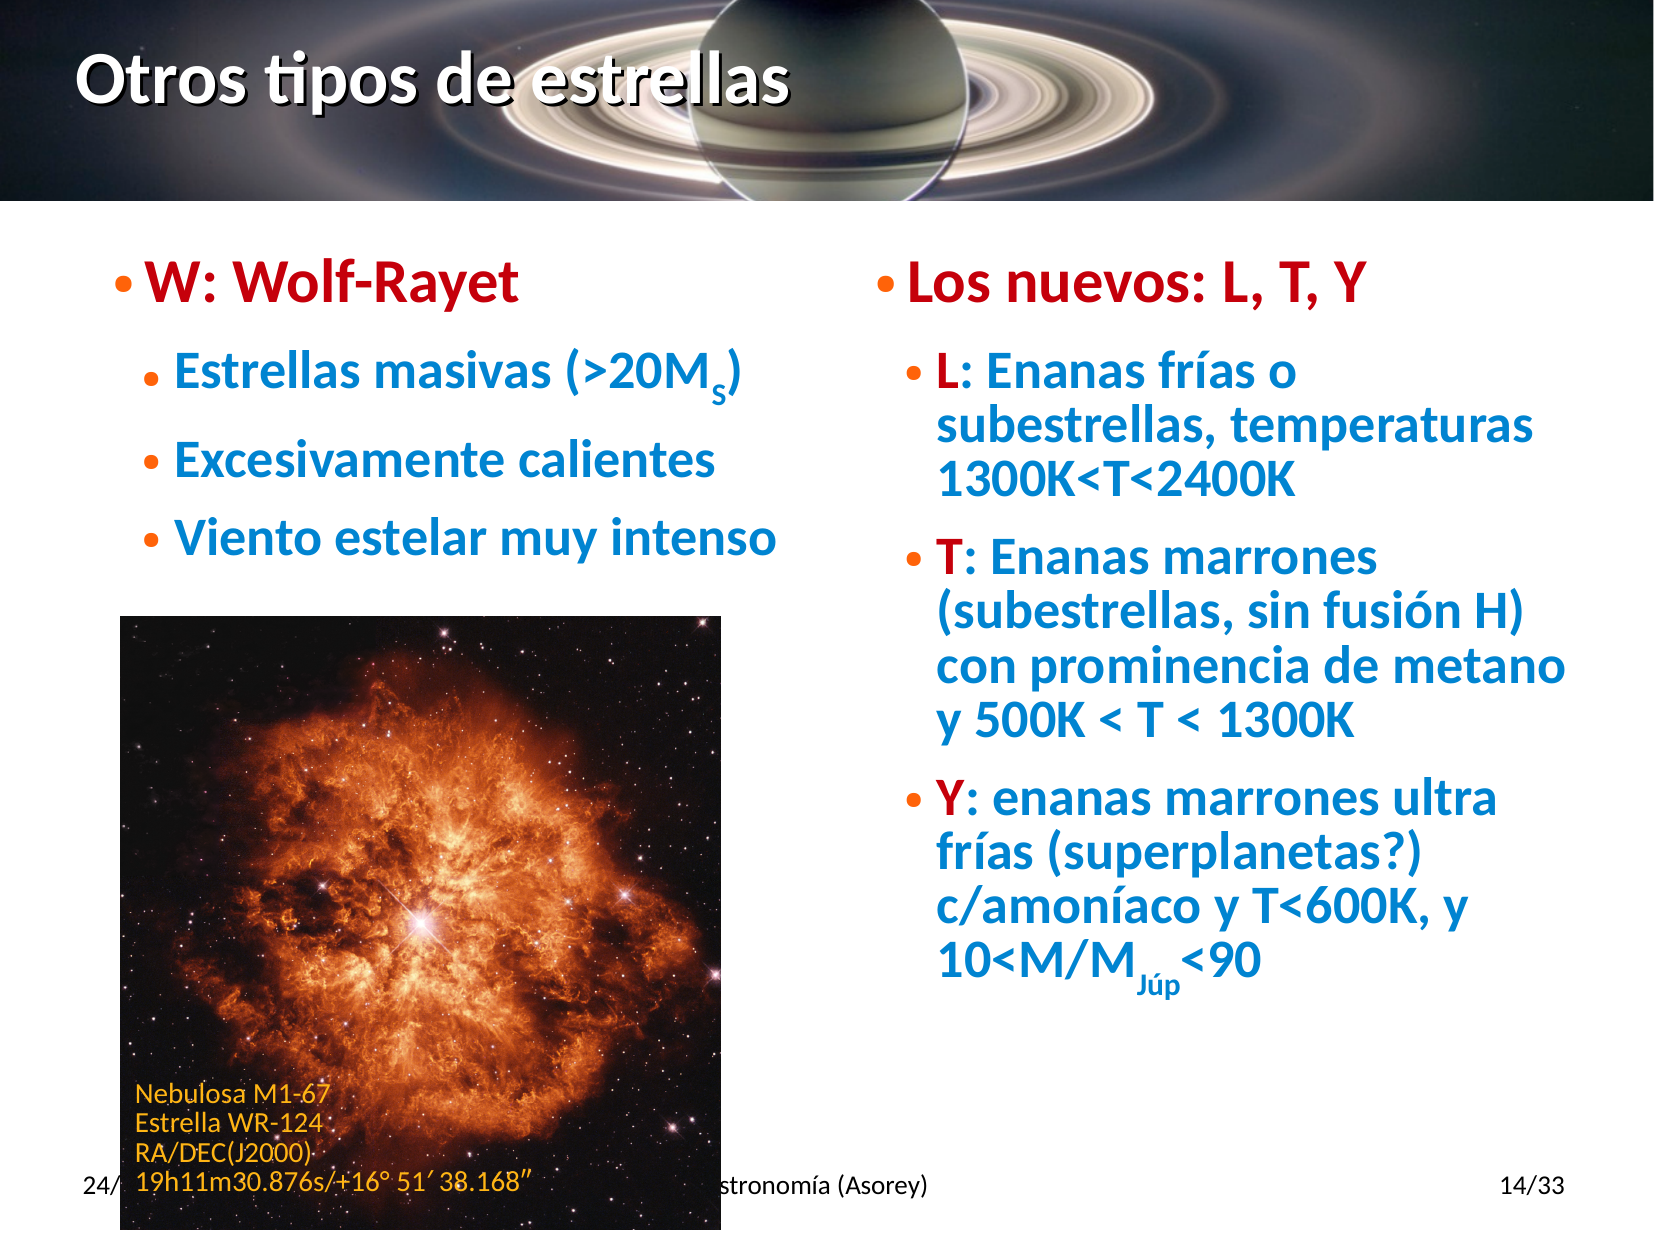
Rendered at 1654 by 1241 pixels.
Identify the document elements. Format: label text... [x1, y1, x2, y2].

text_box Nebulosa M1-67 Estrella WR-124 RA/DEC(J2000) 19h11m30.876s/+16° 51′ 38.168″ [120, 1074, 546, 1231]
picture [0, 0, 1654, 201]
title Otros tipos de estrellas [75, 19, 1564, 151]
list Los nuevos: L, T, Y L: Enanas frías o subestrellas, temperaturas 1300K<T<2400K T: Enanas marrones (subestrellas, sin fusión H) con prominencia de metano y 500K < T < 1300K Y: enanas marrones ultra frías (superplanetas?) c/amoníaco y T<600K, y 10<M/MJúp<90 [845, 255, 1572, 1156]
list W: Wolf-Rayet Estrellas masivas (>20MS) Excesivamente calientes Viento estelar muy intenso [82, 255, 809, 1156]
picture [120, 616, 721, 1231]
text_box [1456, 419, 1487, 460]
